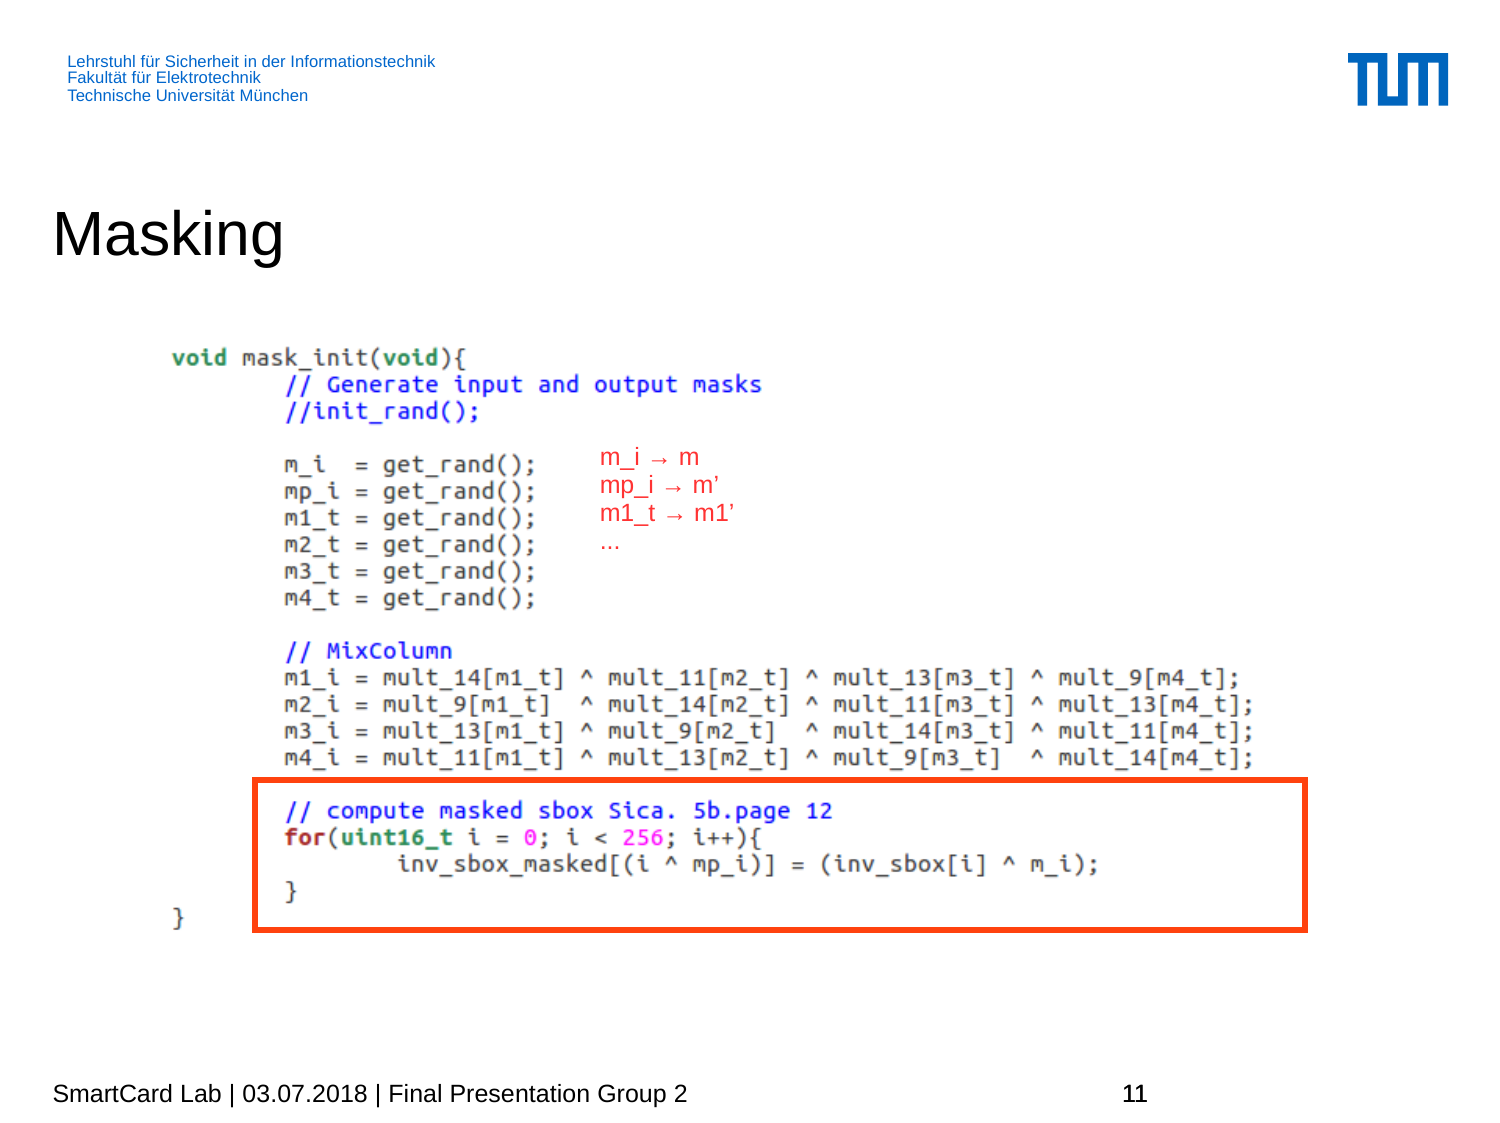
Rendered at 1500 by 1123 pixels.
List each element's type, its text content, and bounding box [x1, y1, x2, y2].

picture [169, 344, 1306, 941]
text_box <number> [1122, 1062, 1459, 1123]
picture [258, 783, 1302, 927]
text_box SmartCard Lab | 03.07.2018 | Final Presentation Group 2 [52, 1062, 1116, 1123]
title Masking [52, 192, 1453, 268]
text_box m_i → m mp_i → m’ m1_t → m1’ ... [585, 435, 991, 586]
